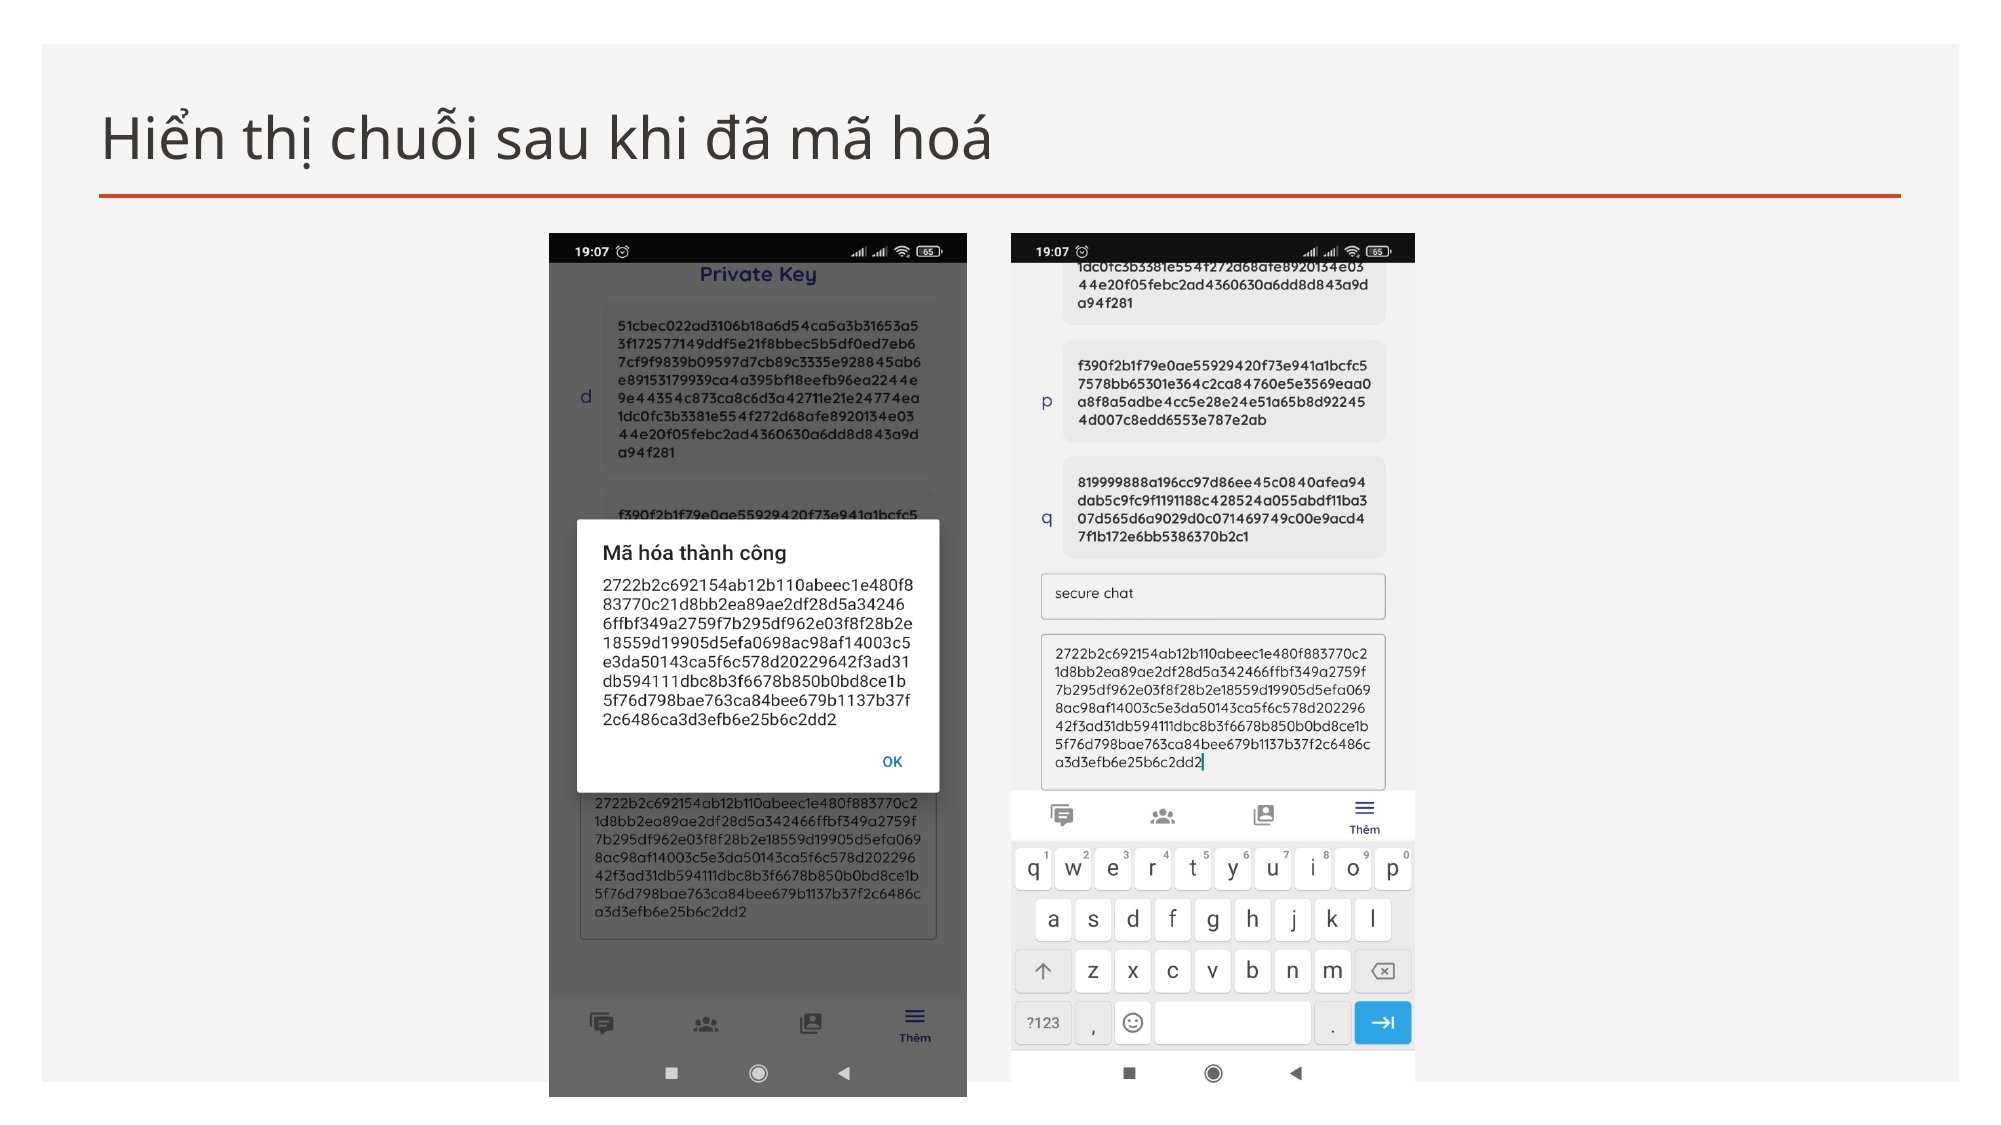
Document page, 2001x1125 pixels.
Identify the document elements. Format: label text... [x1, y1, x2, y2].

picture [549, 233, 967, 1097]
title Hiển thị chuỗi sau khi đã mã hoá [85, 73, 1214, 179]
picture [1011, 233, 1415, 1097]
